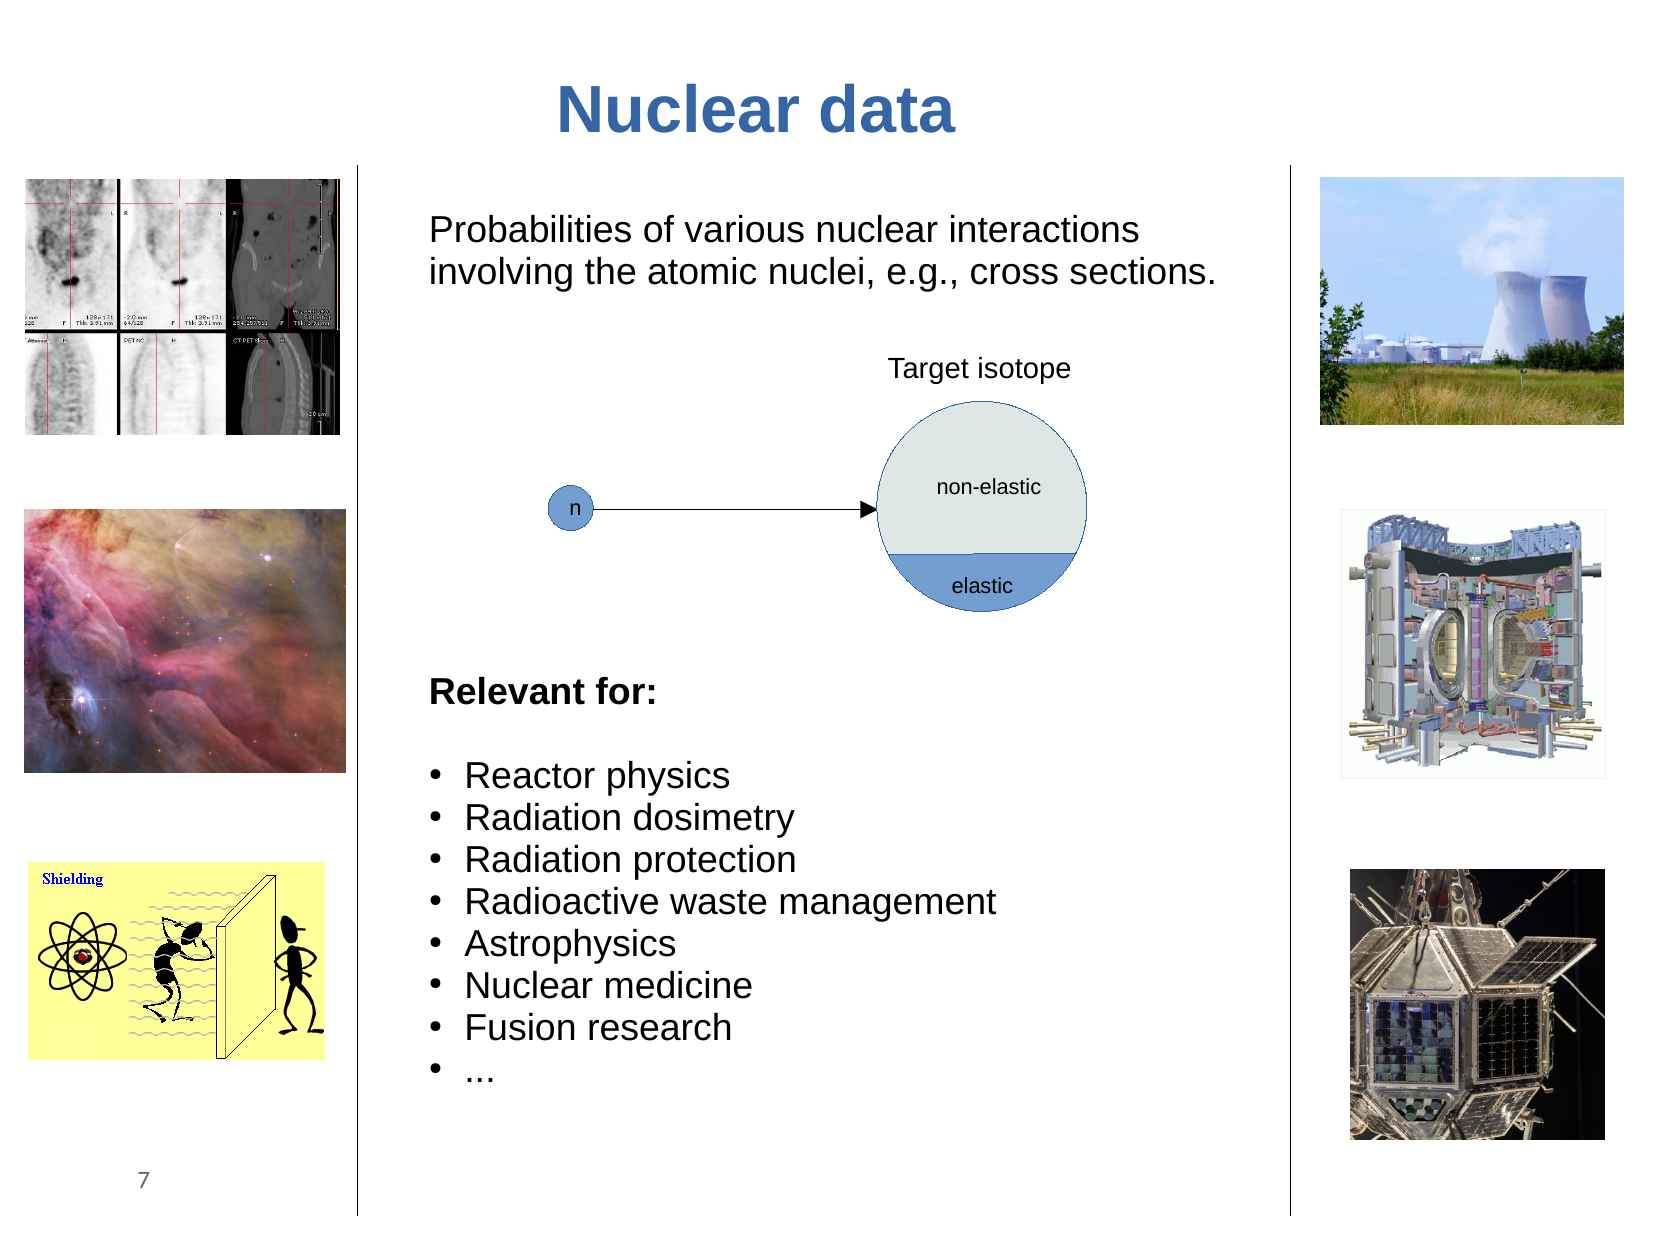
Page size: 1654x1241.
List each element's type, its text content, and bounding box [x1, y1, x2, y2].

picture [1341, 509, 1606, 779]
text_box Probabilities of various nuclear interactions involving the atomic nuclei, e.g., cross sections. Relevant for: Reactor physics Radiation dosimetry Radiation protection Radioactive waste management Astrophysics Nuclear medicine Fusion research ... [414, 213, 1240, 1098]
picture [1320, 177, 1624, 425]
text_box [948, 606, 1016, 612]
text_box Target isotope [872, 344, 1087, 393]
picture [25, 179, 340, 436]
title Nuclear data [147, 5, 1365, 213]
text_box elastic [936, 566, 1028, 606]
picture [28, 862, 325, 1060]
text_box non-elastic [921, 467, 1057, 507]
text_box n [548, 485, 594, 531]
picture [1350, 869, 1605, 1141]
picture [24, 509, 346, 773]
text_box [876, 401, 1087, 601]
